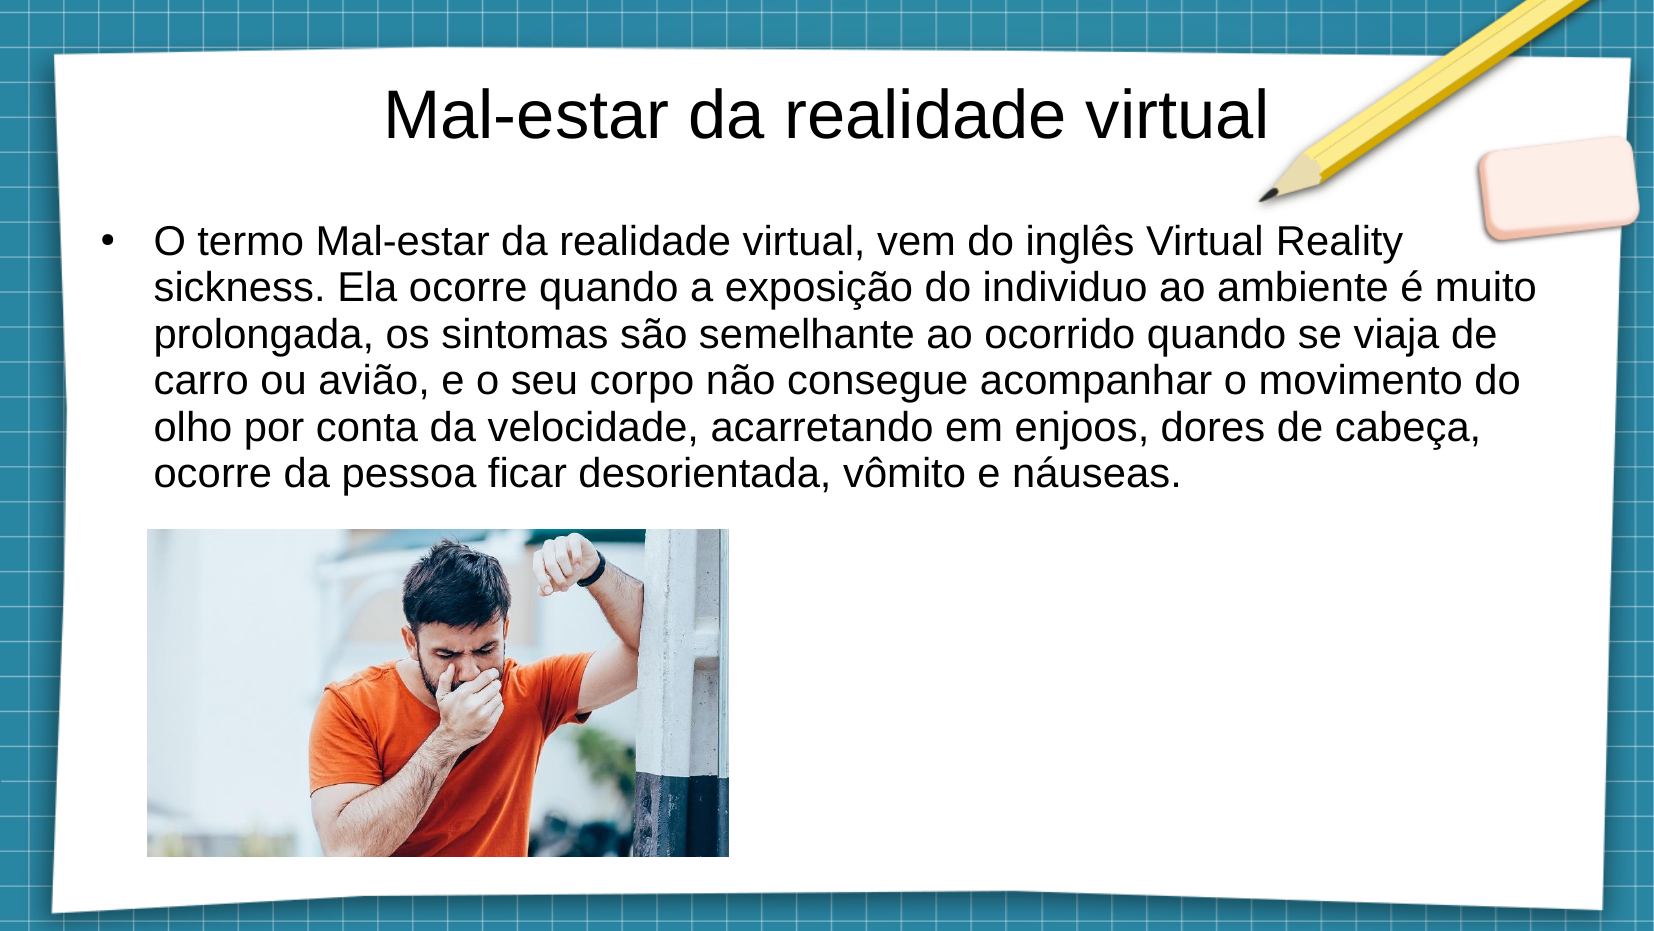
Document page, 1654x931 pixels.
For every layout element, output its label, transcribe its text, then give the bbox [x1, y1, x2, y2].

picture [0, 0, 1654, 931]
title Mal-estar da realidade virtual [82, 37, 1571, 193]
list O termo Mal-estar da realidade virtual, vem do inglês Virtual Reality sickness. Ela ocorre quando a exposição do individuo ao ambiente é muito prolongada, os sintomas são semelhante ao ocorrido quando se viaja de carro ou avião, e o seu corpo não consegue acompanhar o movimento do olho por conta da velocidade, acarretando em enjoos, dores de cabeça, ocorre da pessoa ficar desorientada, vômito e náuseas. [82, 217, 1571, 758]
